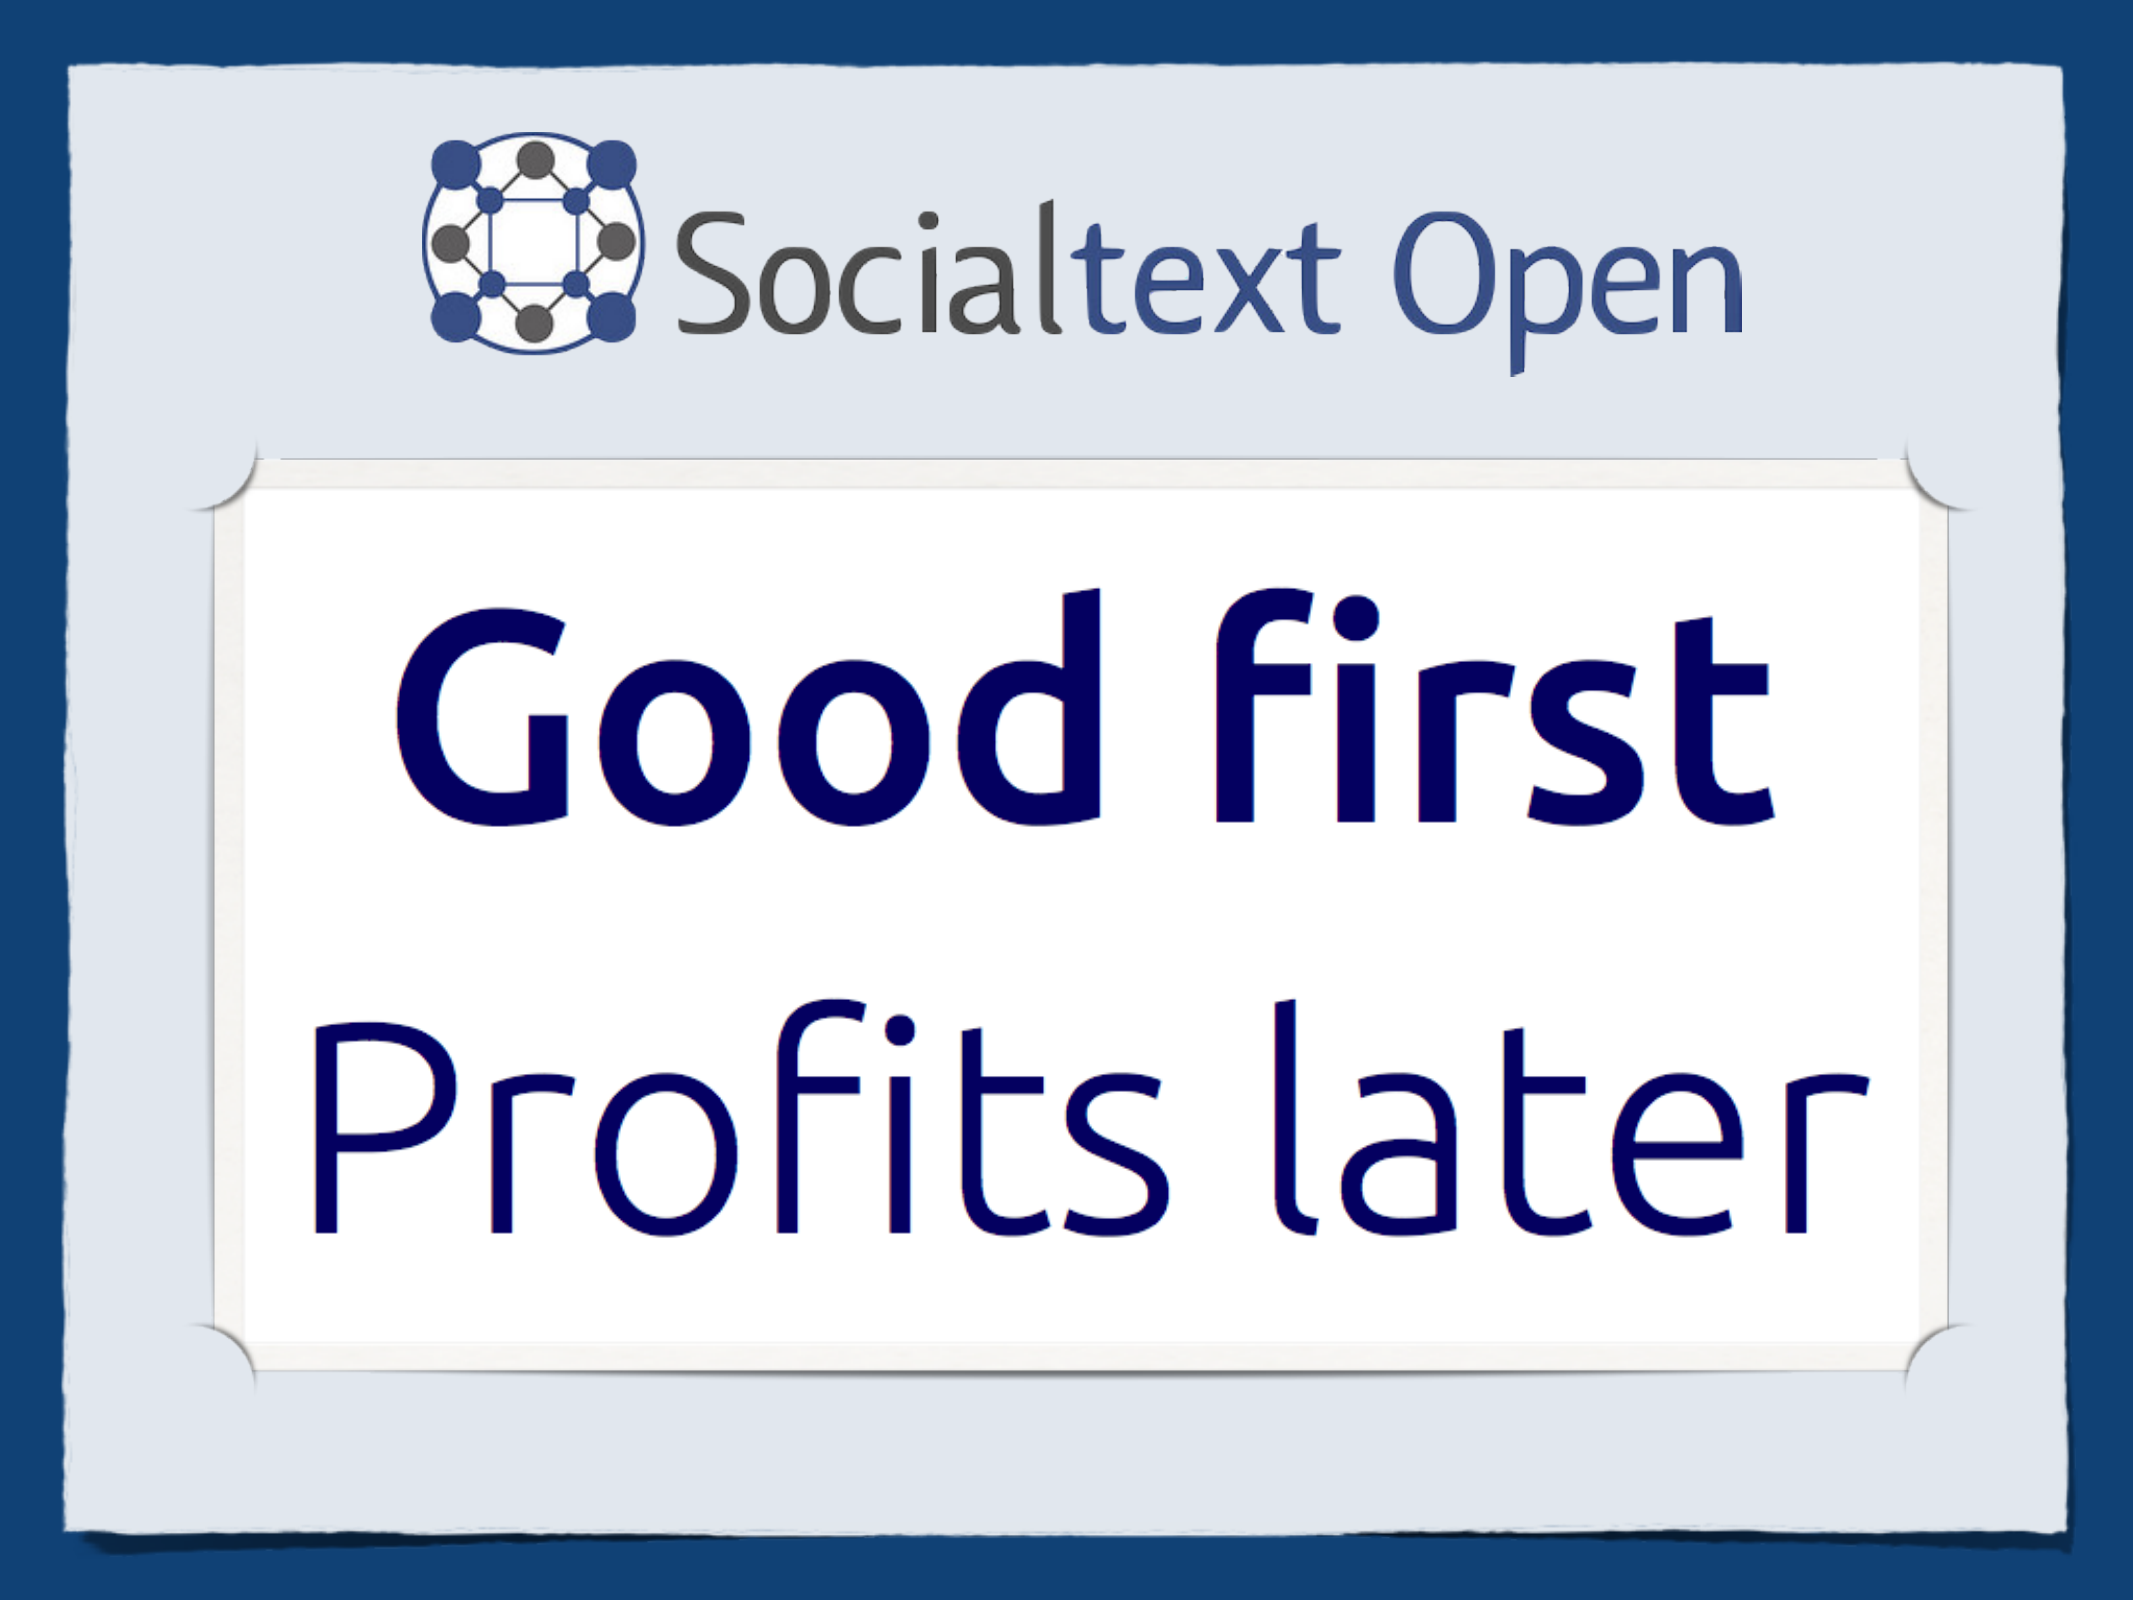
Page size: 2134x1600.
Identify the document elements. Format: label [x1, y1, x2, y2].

picture [54, 52, 2080, 1559]
